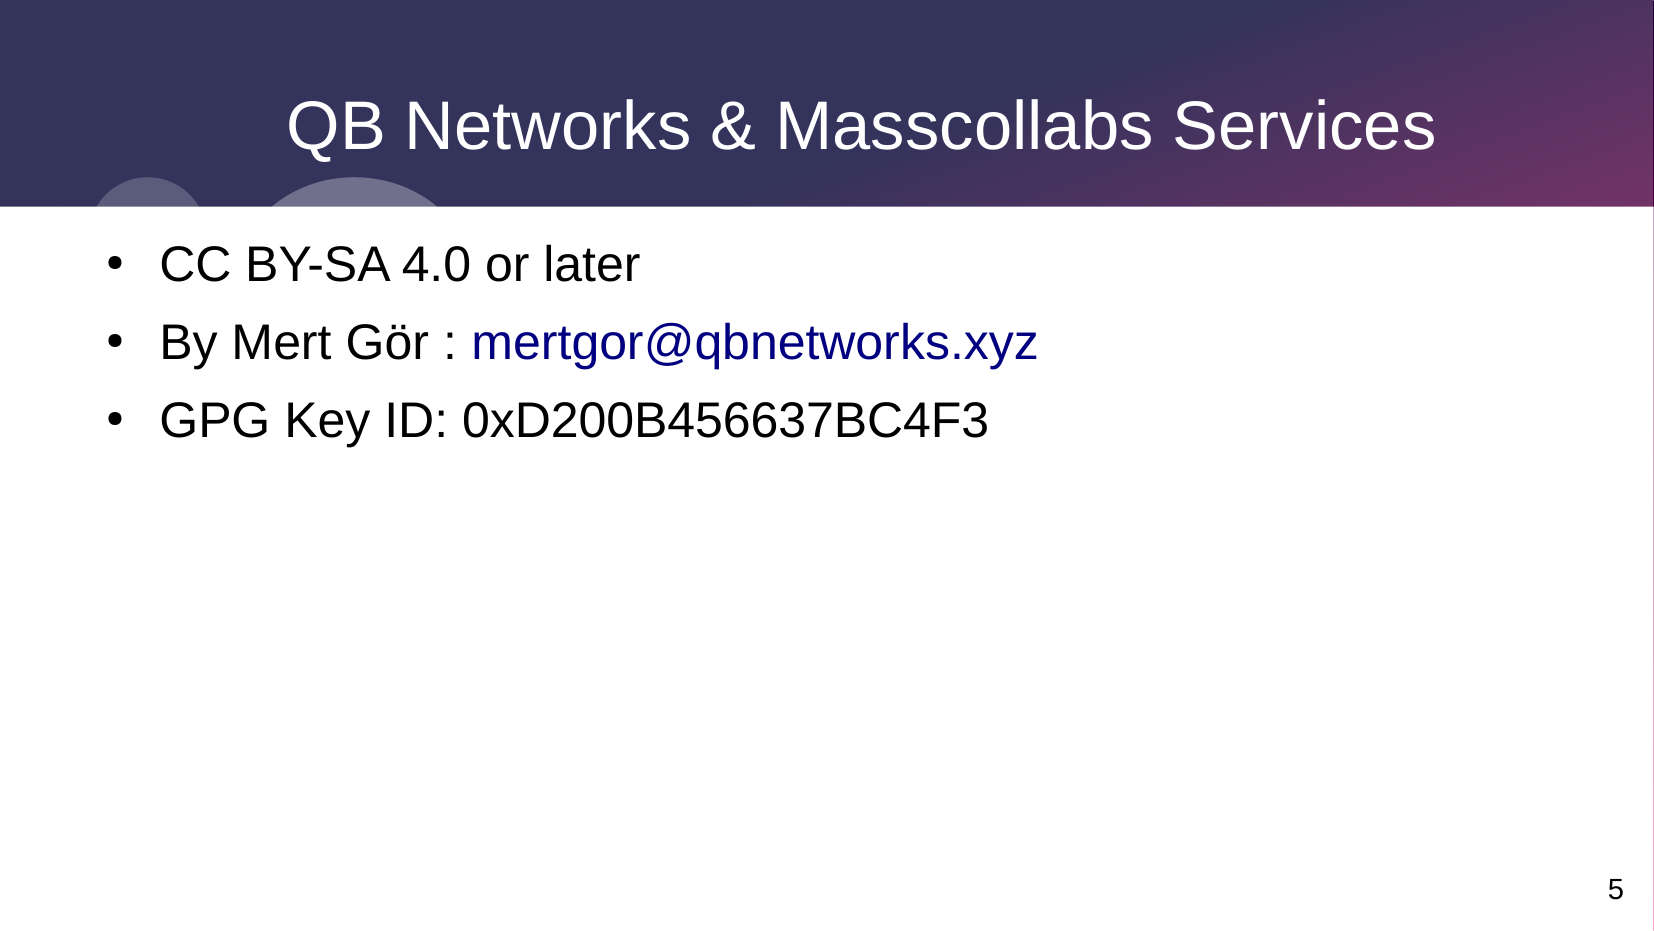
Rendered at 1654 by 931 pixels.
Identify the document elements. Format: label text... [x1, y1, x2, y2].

list CC BY-SA 4.0 or later By Mert Gör : mertgor@qbnetworks.xyz GPG Key ID: 0xD200B456637BC4F3 [88, 236, 1565, 827]
title QB Networks & Masscollabs Services [88, 44, 1565, 207]
